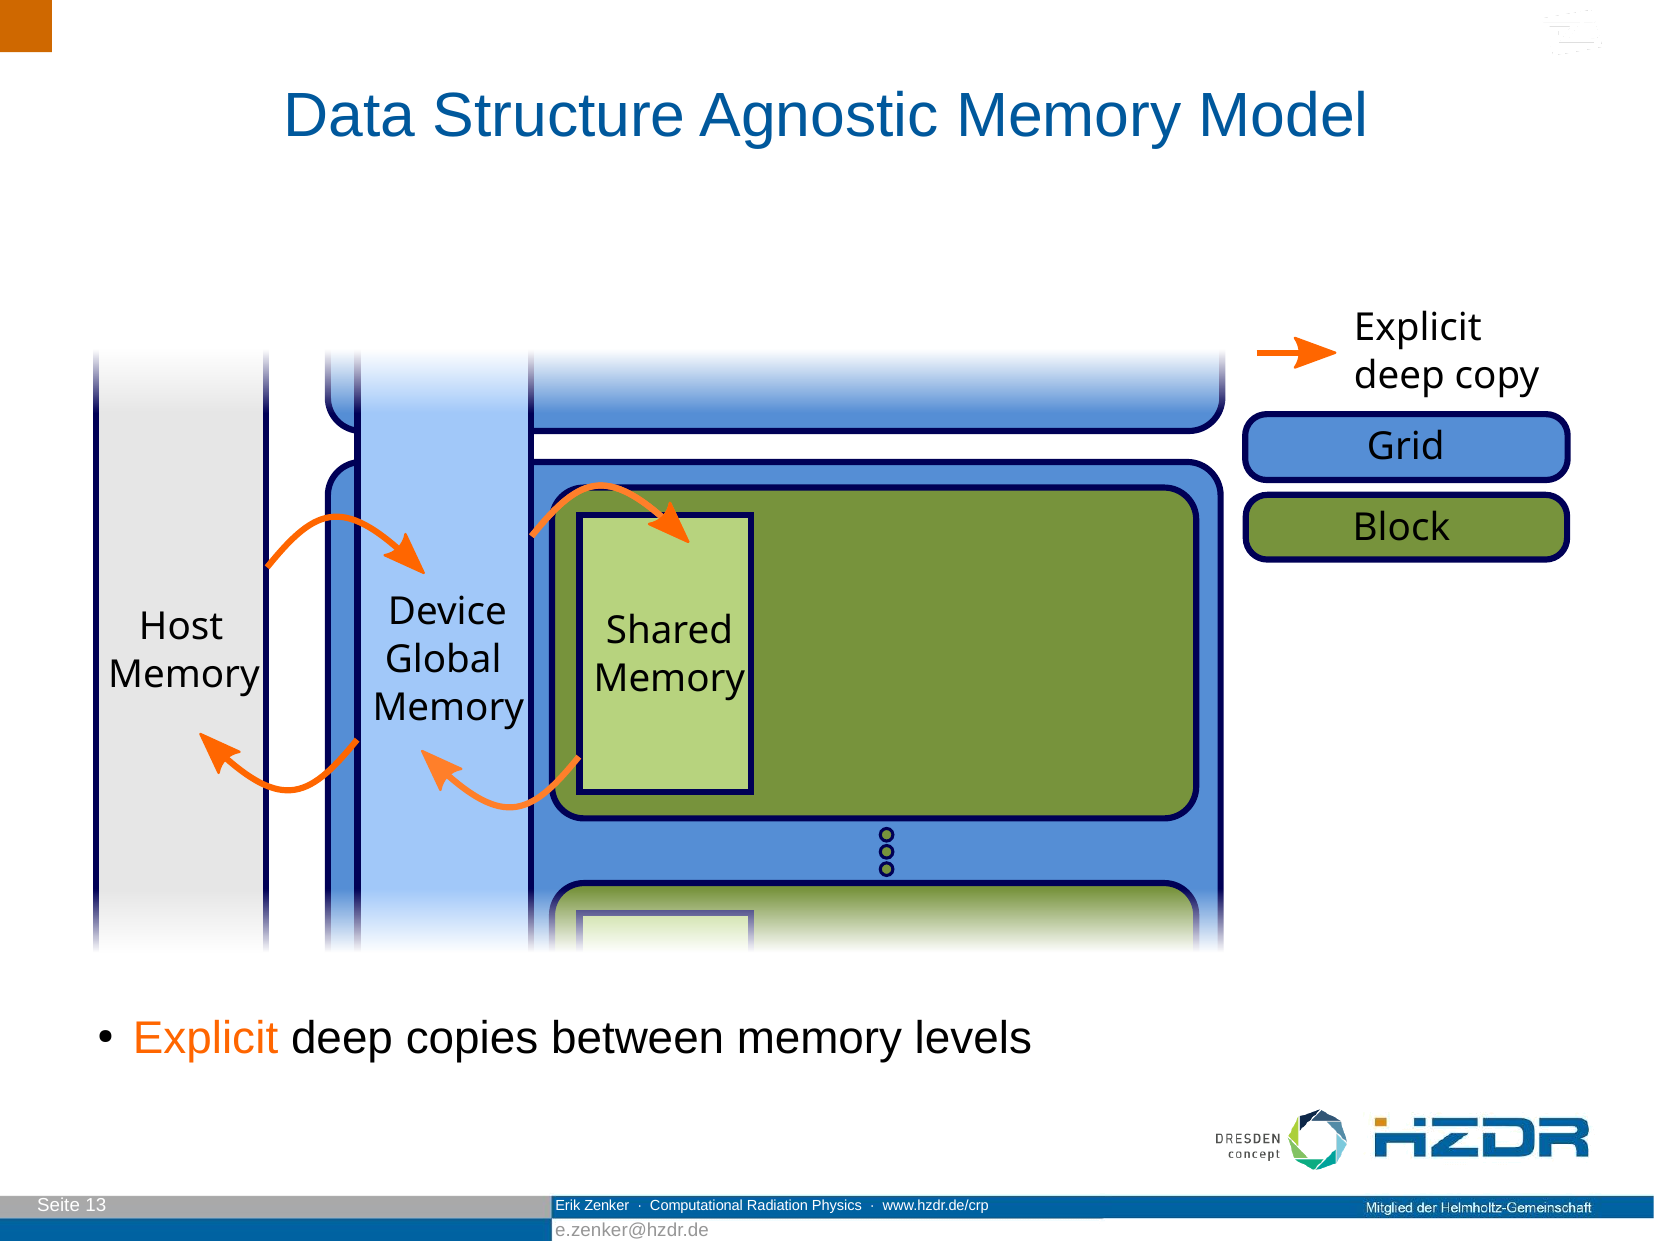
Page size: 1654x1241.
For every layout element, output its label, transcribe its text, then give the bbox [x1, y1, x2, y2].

text_box Explicit deep copies between memory levels [82, 1004, 1282, 1123]
picture [0, 0, 1654, 1241]
title Data Structure Agnostic Memory Model [82, 37, 1571, 193]
